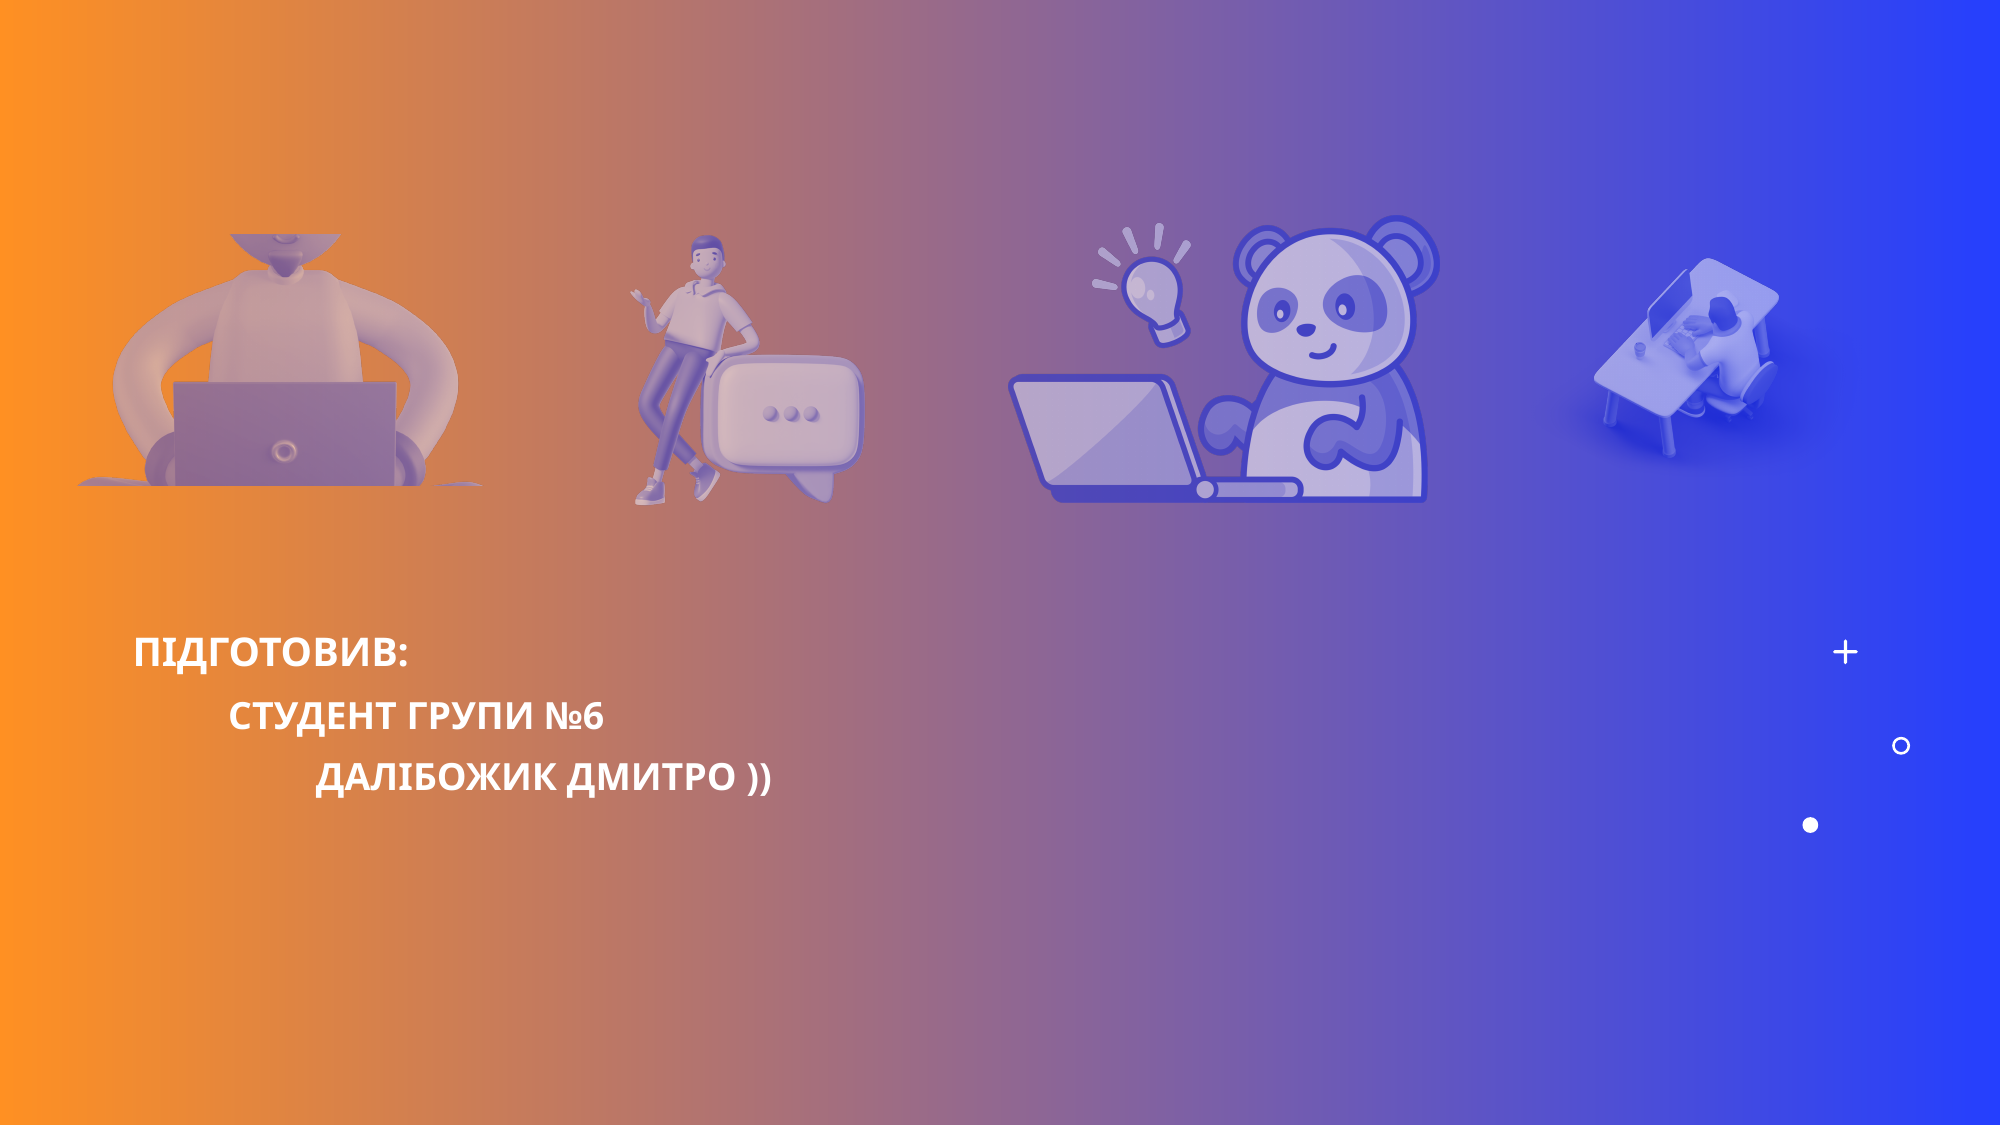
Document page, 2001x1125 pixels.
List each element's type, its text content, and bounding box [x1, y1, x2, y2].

picture [1478, 234, 1911, 485]
text_box Підготовив: [117, 623, 1911, 773]
picture [66, 234, 501, 486]
picture [1008, 215, 1440, 503]
text_box Далібожик Дмитро )) [300, 745, 837, 806]
text_box [0, 0, 2000, 1125]
text_box Студент Групи №6 [213, 684, 664, 745]
picture [536, 188, 970, 531]
